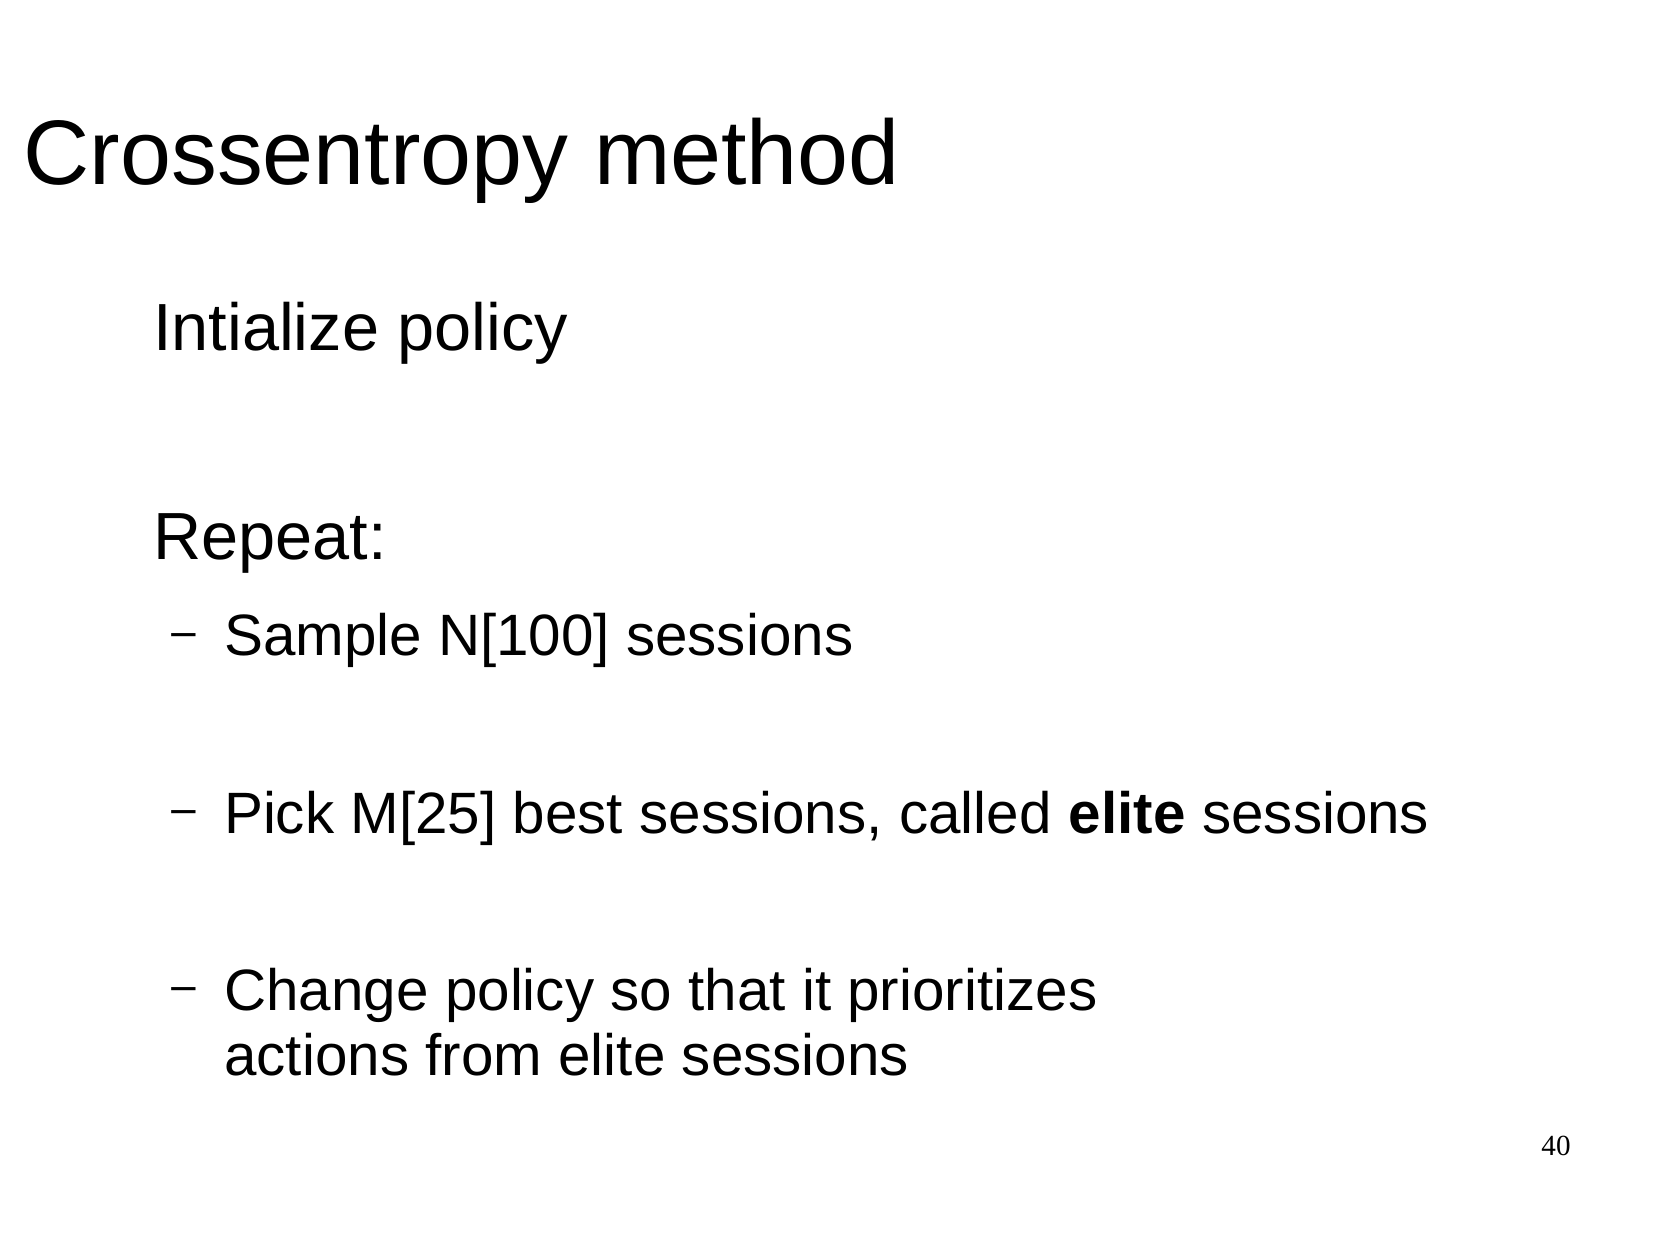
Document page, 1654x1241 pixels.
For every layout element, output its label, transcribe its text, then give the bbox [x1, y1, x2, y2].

title Crossentropy method [23, 49, 1512, 257]
list Intialize policy Repeat: Sample N[100] sessions Pick M[25] best sessions, called elite sessions Change policy so that it prioritizes actions from elite sessions [82, 290, 1571, 1201]
